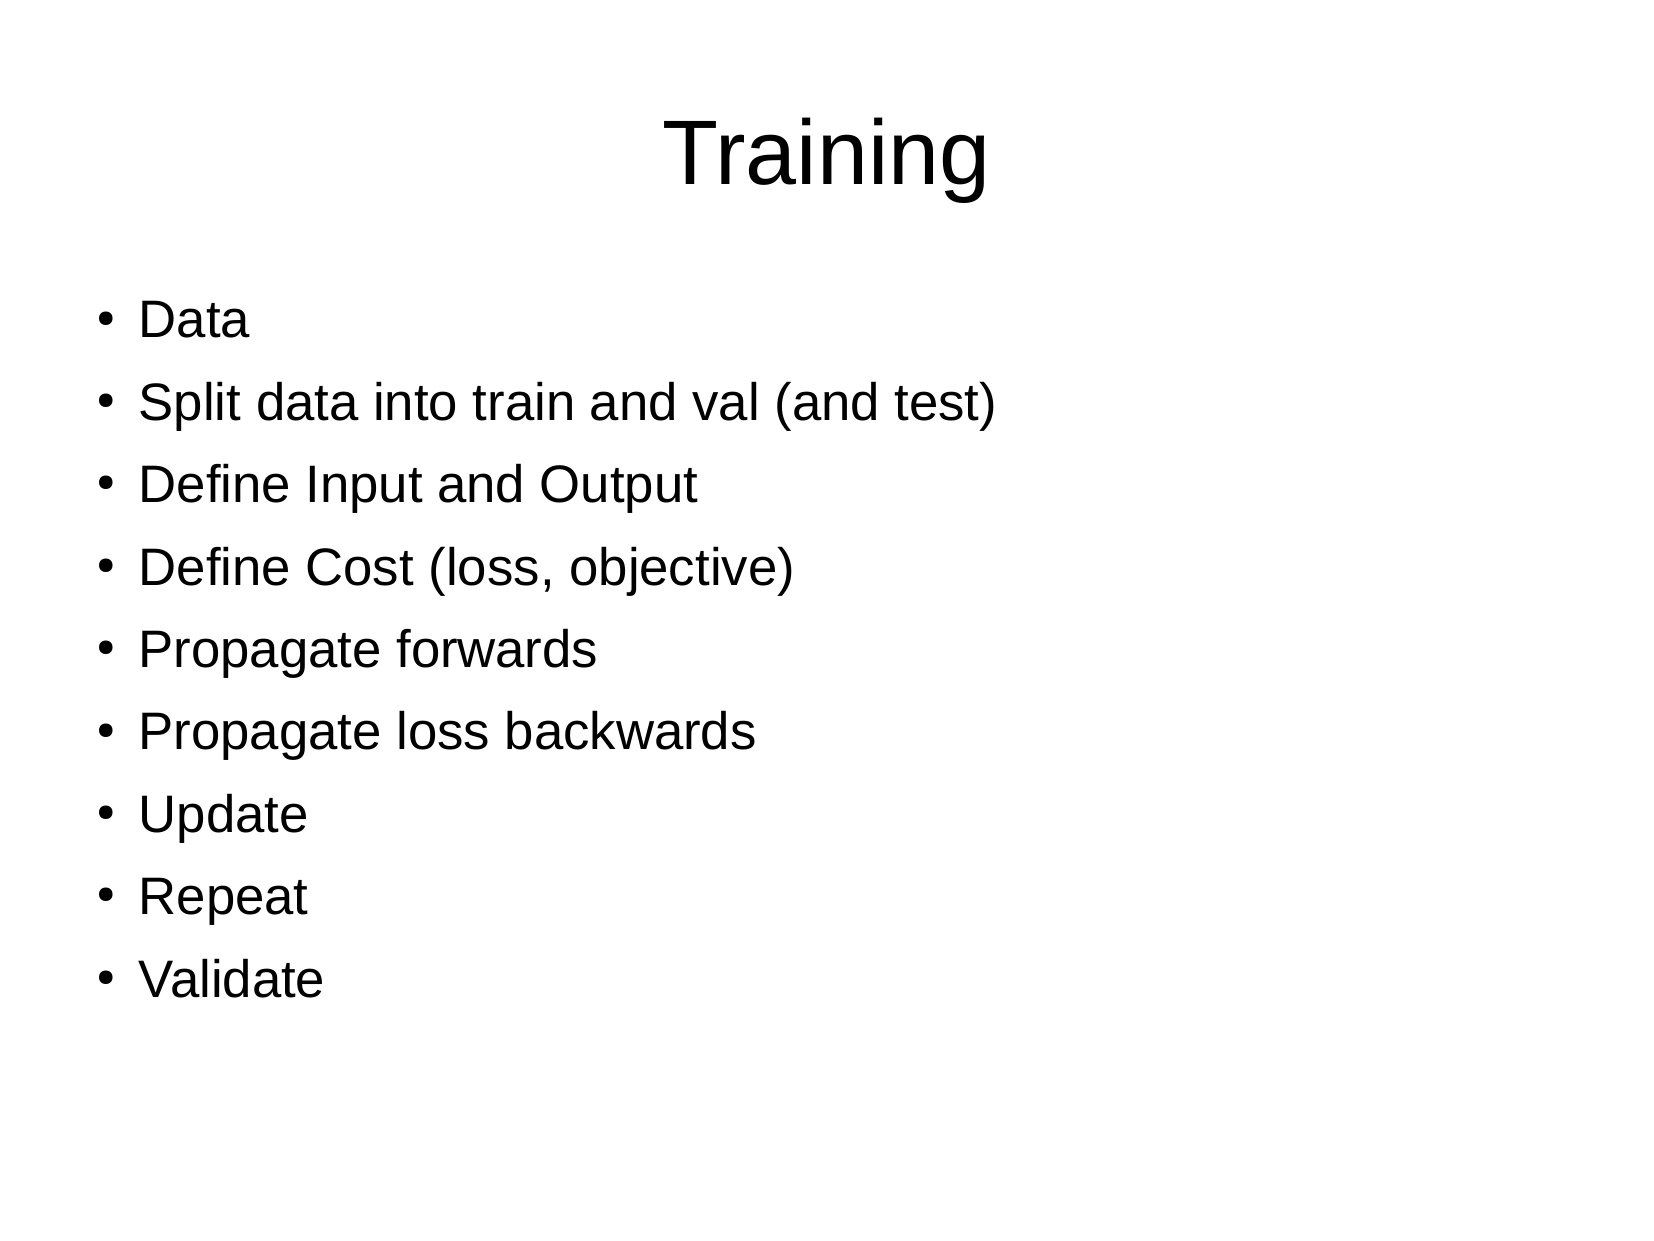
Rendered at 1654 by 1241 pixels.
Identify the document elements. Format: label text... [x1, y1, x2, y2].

title Training [82, 49, 1571, 257]
list Data Split data into train and val (and test) Define Input and Output Define Cost (loss, objective) Propagate forwards Propagate loss backwards Update Repeat Validate [82, 290, 1571, 1010]
